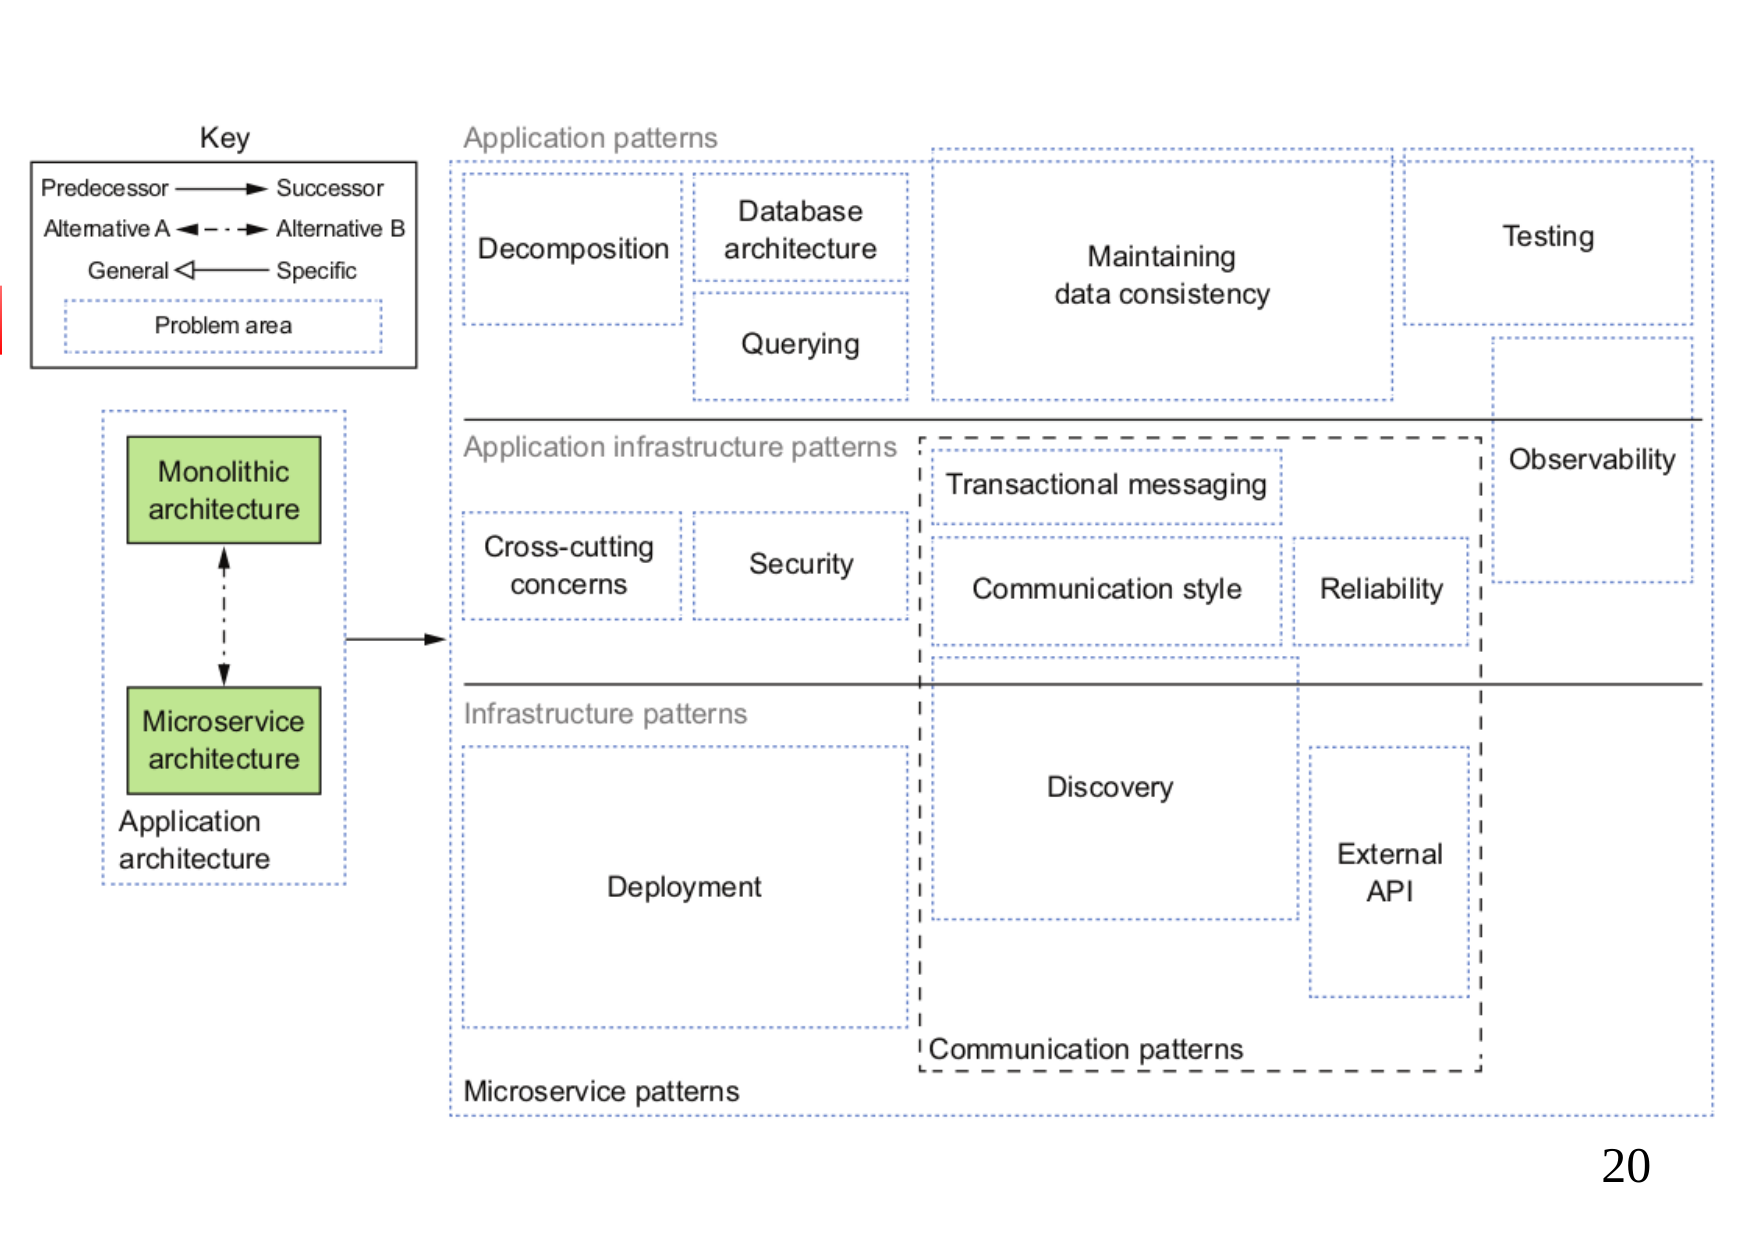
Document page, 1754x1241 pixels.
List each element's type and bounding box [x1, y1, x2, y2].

picture [2, 112, 1754, 1131]
